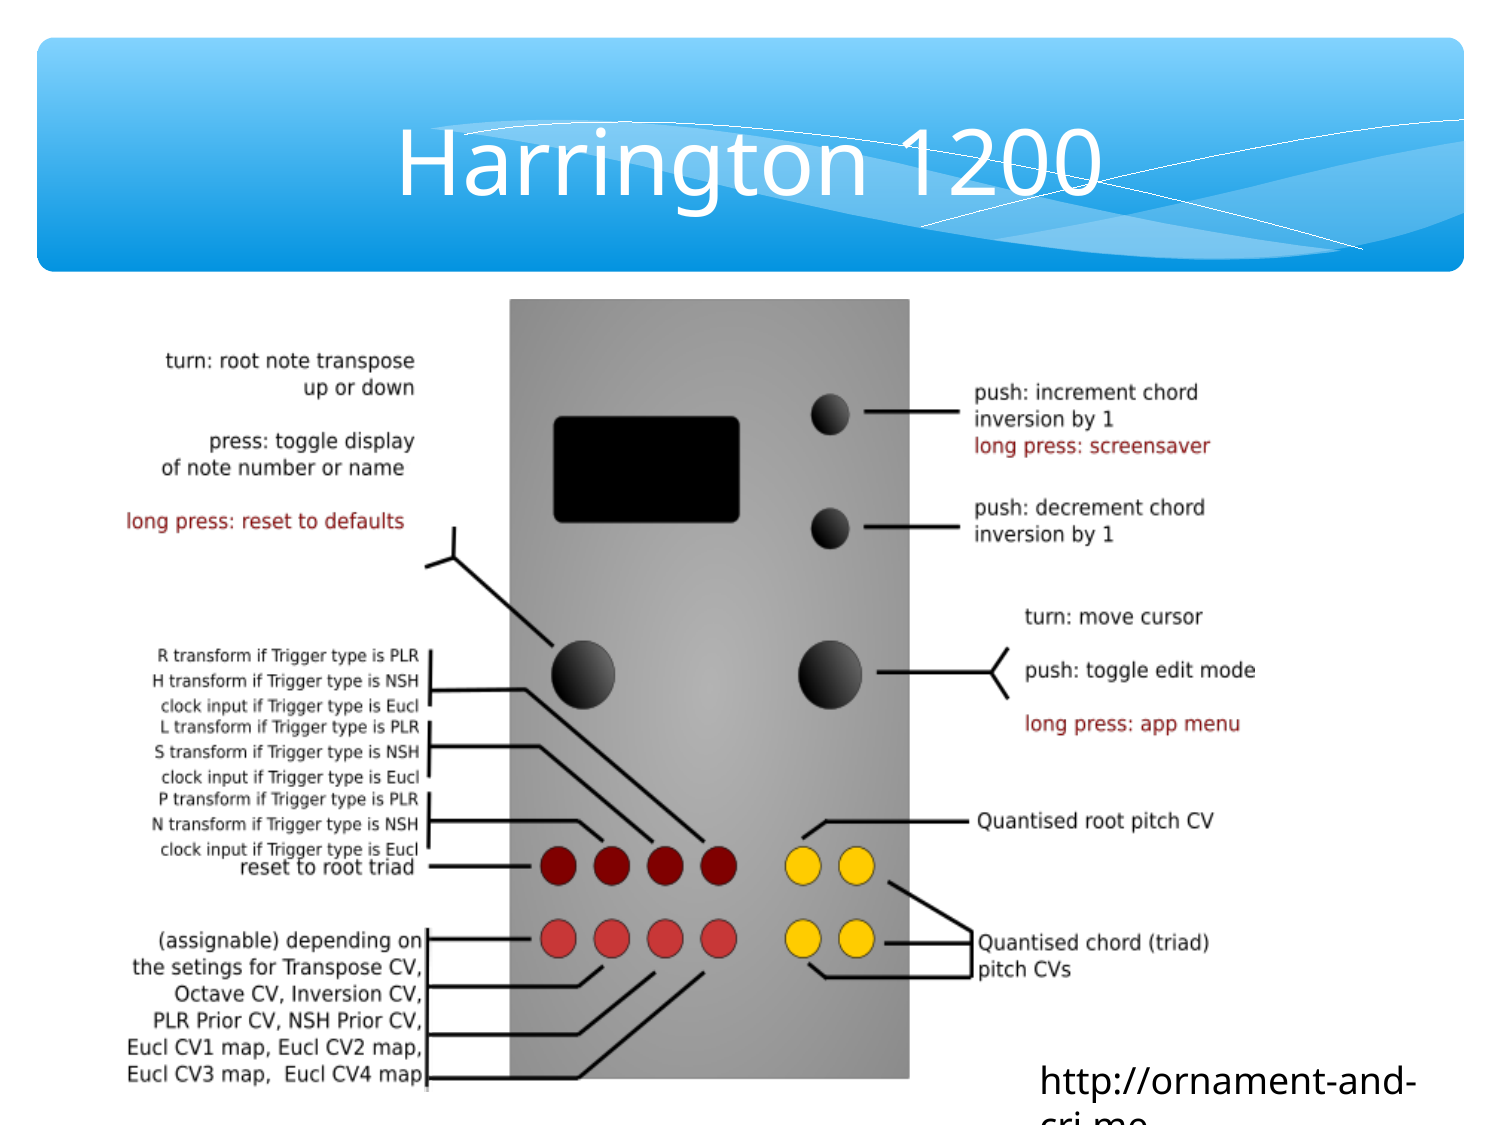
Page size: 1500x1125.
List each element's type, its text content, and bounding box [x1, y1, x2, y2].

title Harrington 1200 [75, 40, 1426, 276]
picture [120, 299, 1255, 1092]
text_box http://ornament-and-cri.me [1024, 1050, 1486, 1110]
